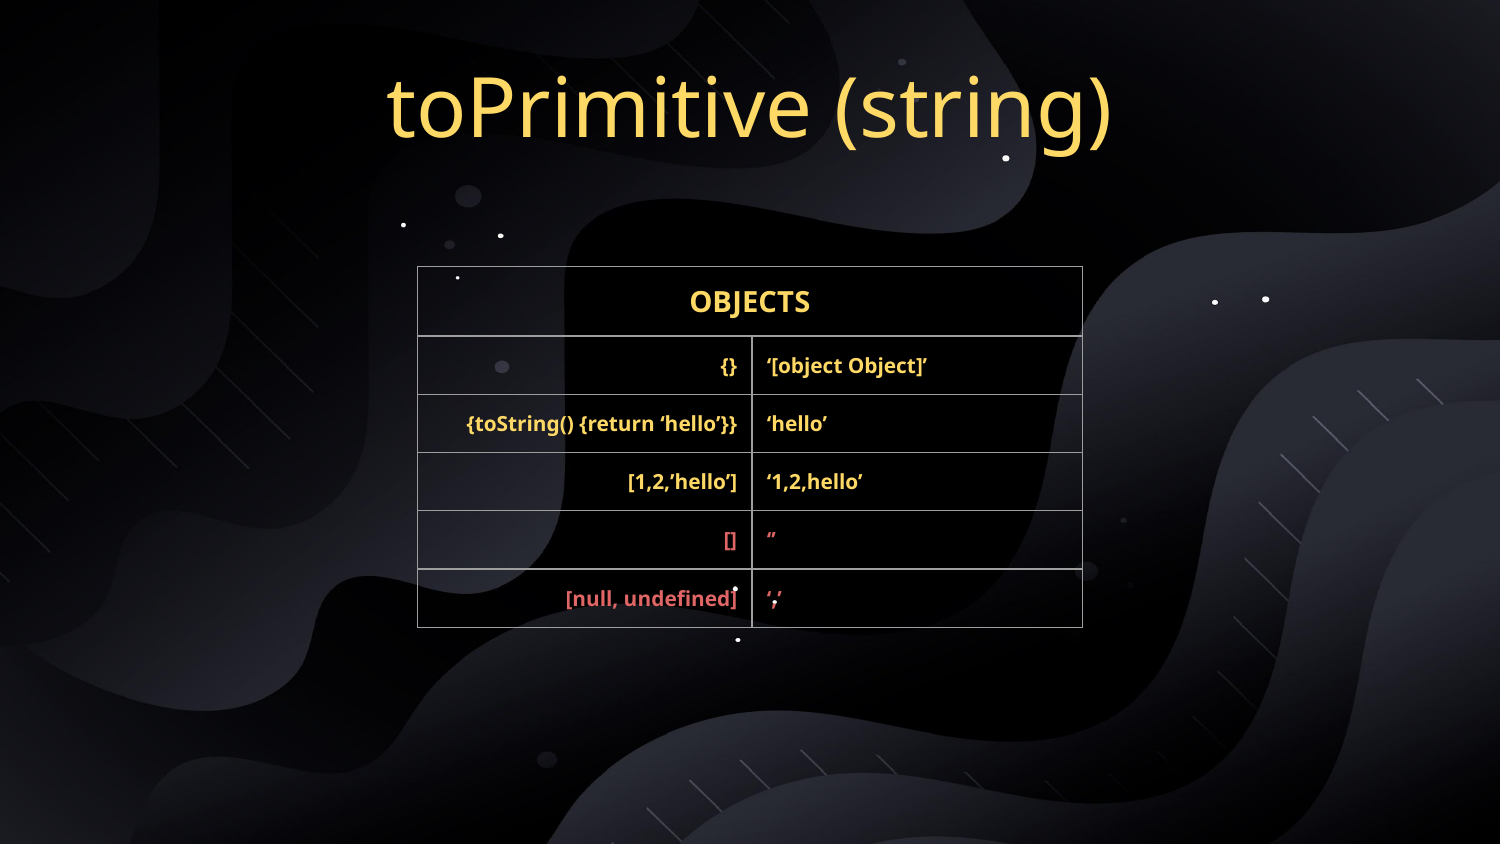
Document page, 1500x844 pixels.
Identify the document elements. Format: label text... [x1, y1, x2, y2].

table_cell ‘1,2,hello’ [753, 453, 1082, 510]
table_header OBJECTS [418, 267, 1082, 335]
table_cell ‘,’ [753, 570, 1082, 627]
table_cell [1,2,’hello’] [418, 453, 751, 510]
table_cell ‘hello’ [753, 395, 1082, 452]
table_cell {toString() {return ‘hello’}} [418, 395, 751, 452]
picture [0, 0, 1500, 844]
table_cell [null, undefined] [418, 570, 751, 627]
table_cell ‘’ [753, 511, 1082, 568]
table_cell {} [418, 337, 751, 394]
table_cell ‘[object Object]’ [753, 337, 1082, 394]
table_cell [] [418, 511, 751, 568]
title toPrimitive (string) [306, 17, 1194, 192]
